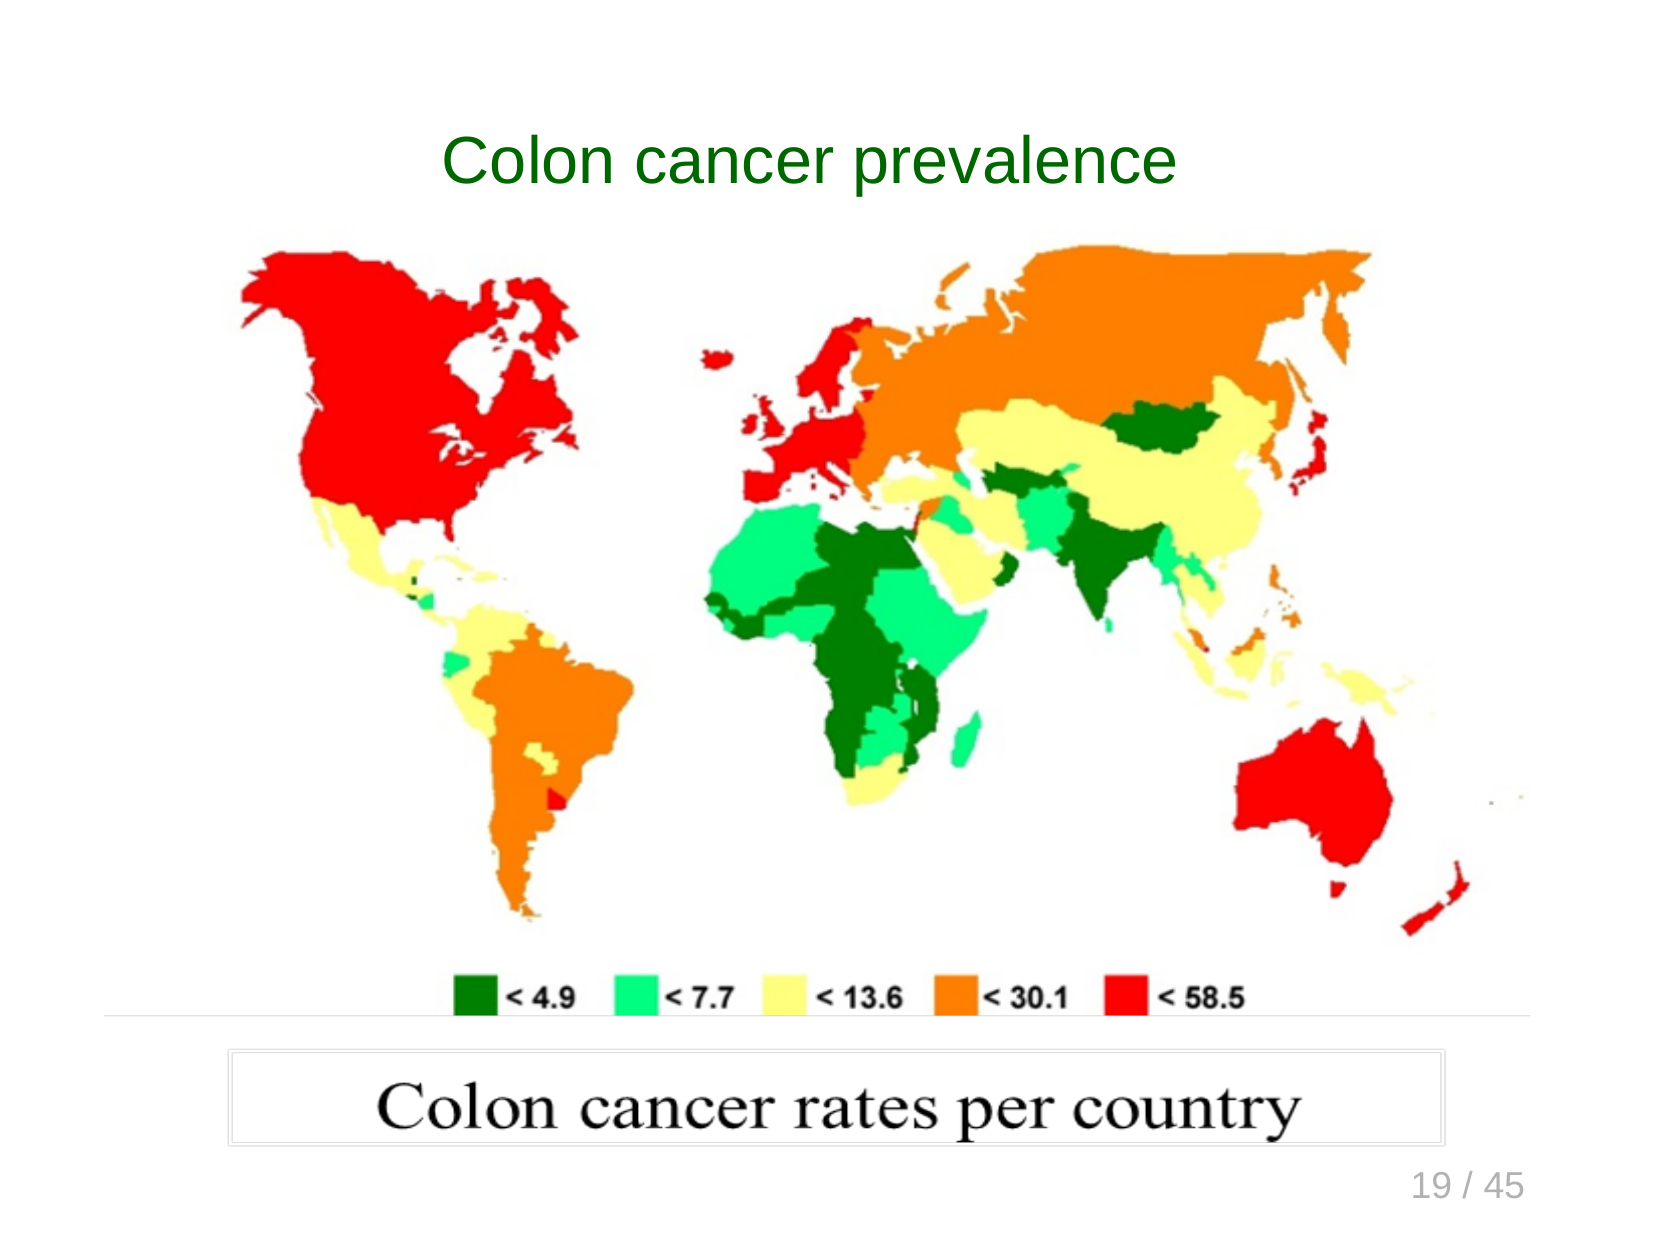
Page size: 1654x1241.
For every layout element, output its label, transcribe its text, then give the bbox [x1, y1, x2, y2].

title Colon cancer prevalence [66, 110, 1555, 212]
text_box <number> / 45 [1395, 1156, 1654, 1220]
picture [104, 212, 1530, 1185]
